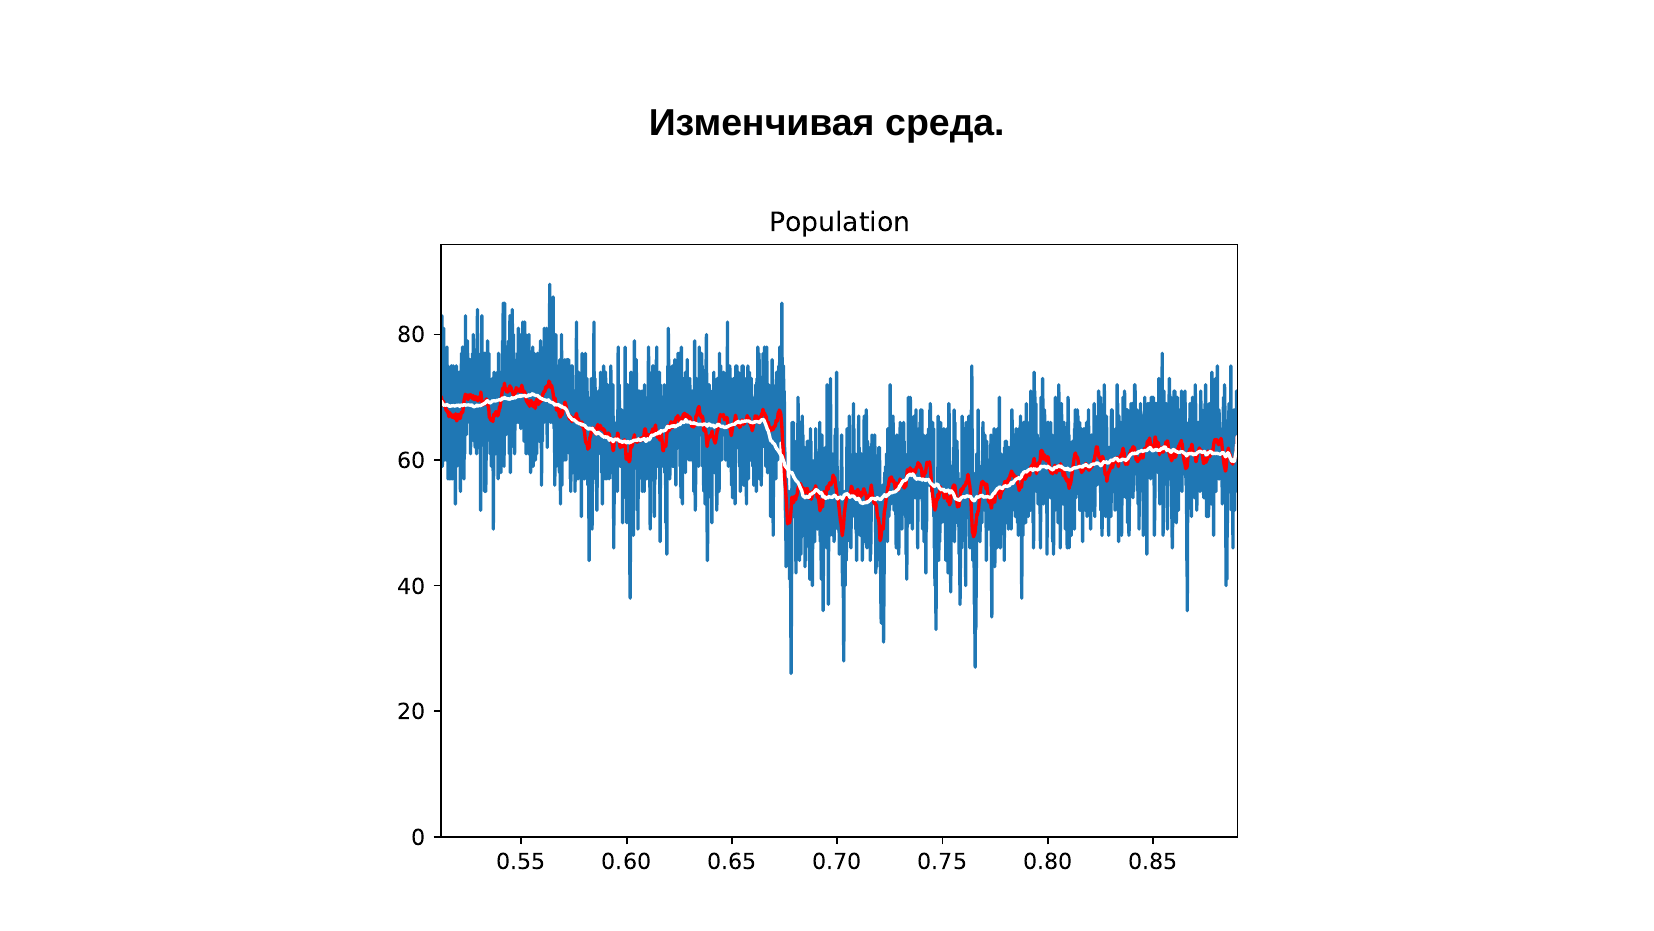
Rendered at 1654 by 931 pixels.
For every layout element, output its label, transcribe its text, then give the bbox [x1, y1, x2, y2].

text_box Изменчивая среда. [389, 94, 1264, 152]
picture [312, 151, 1341, 922]
